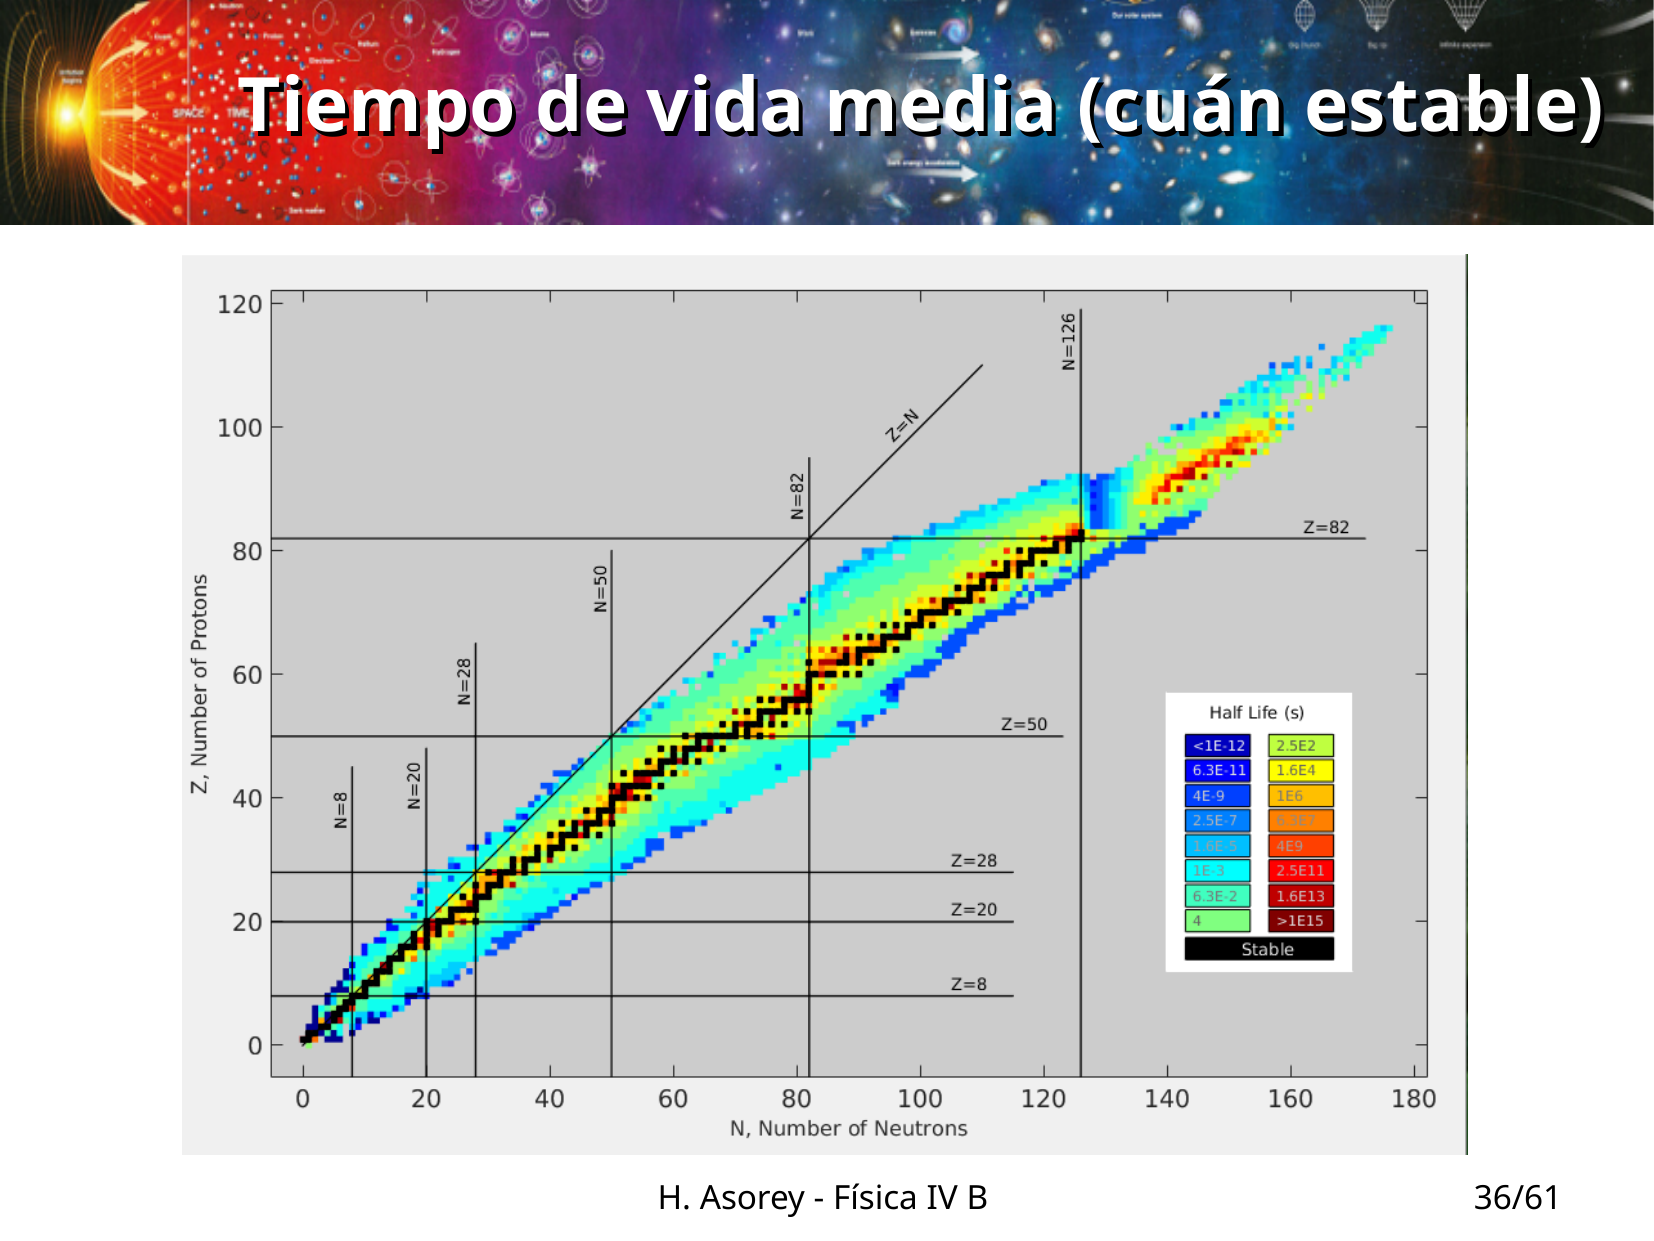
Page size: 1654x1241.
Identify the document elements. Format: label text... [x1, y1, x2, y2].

picture [0, 0, 1654, 225]
title Tiempo de vida media (cuán estable) [45, 15, 1606, 191]
picture [182, 254, 1468, 1156]
